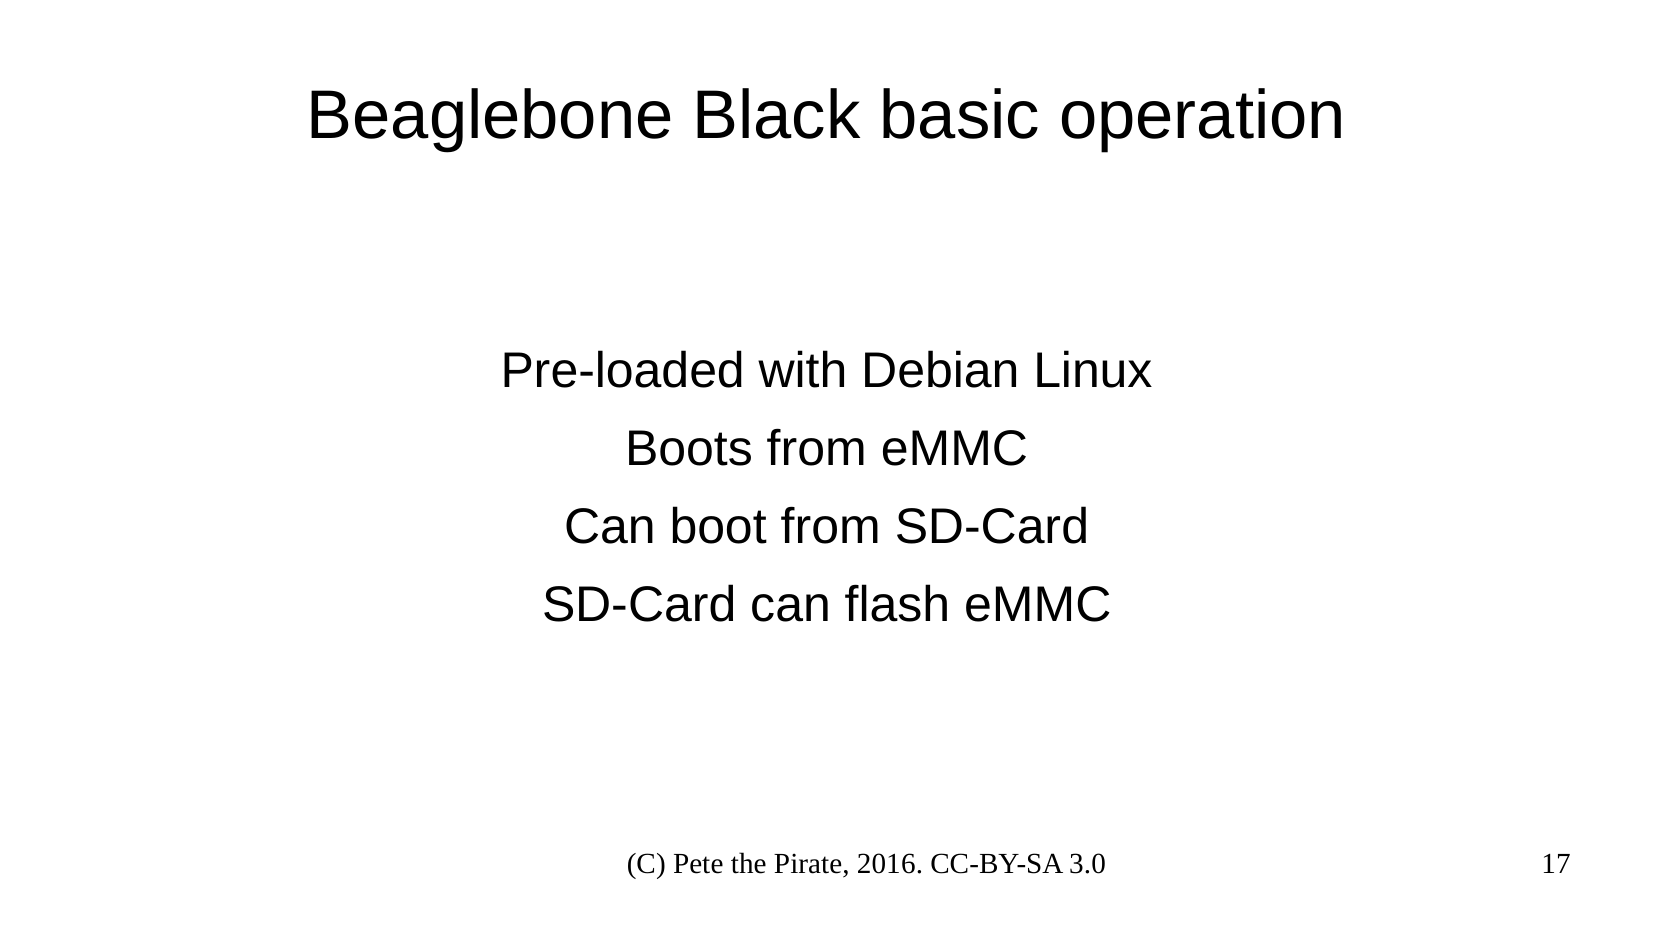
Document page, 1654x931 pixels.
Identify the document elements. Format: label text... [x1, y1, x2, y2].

title Beaglebone Black basic operation [82, 37, 1571, 193]
list Pre-loaded with Debian Linux Boots from eMMC Can boot from SD-Card SD-Card can flash eMMC [82, 217, 1571, 757]
